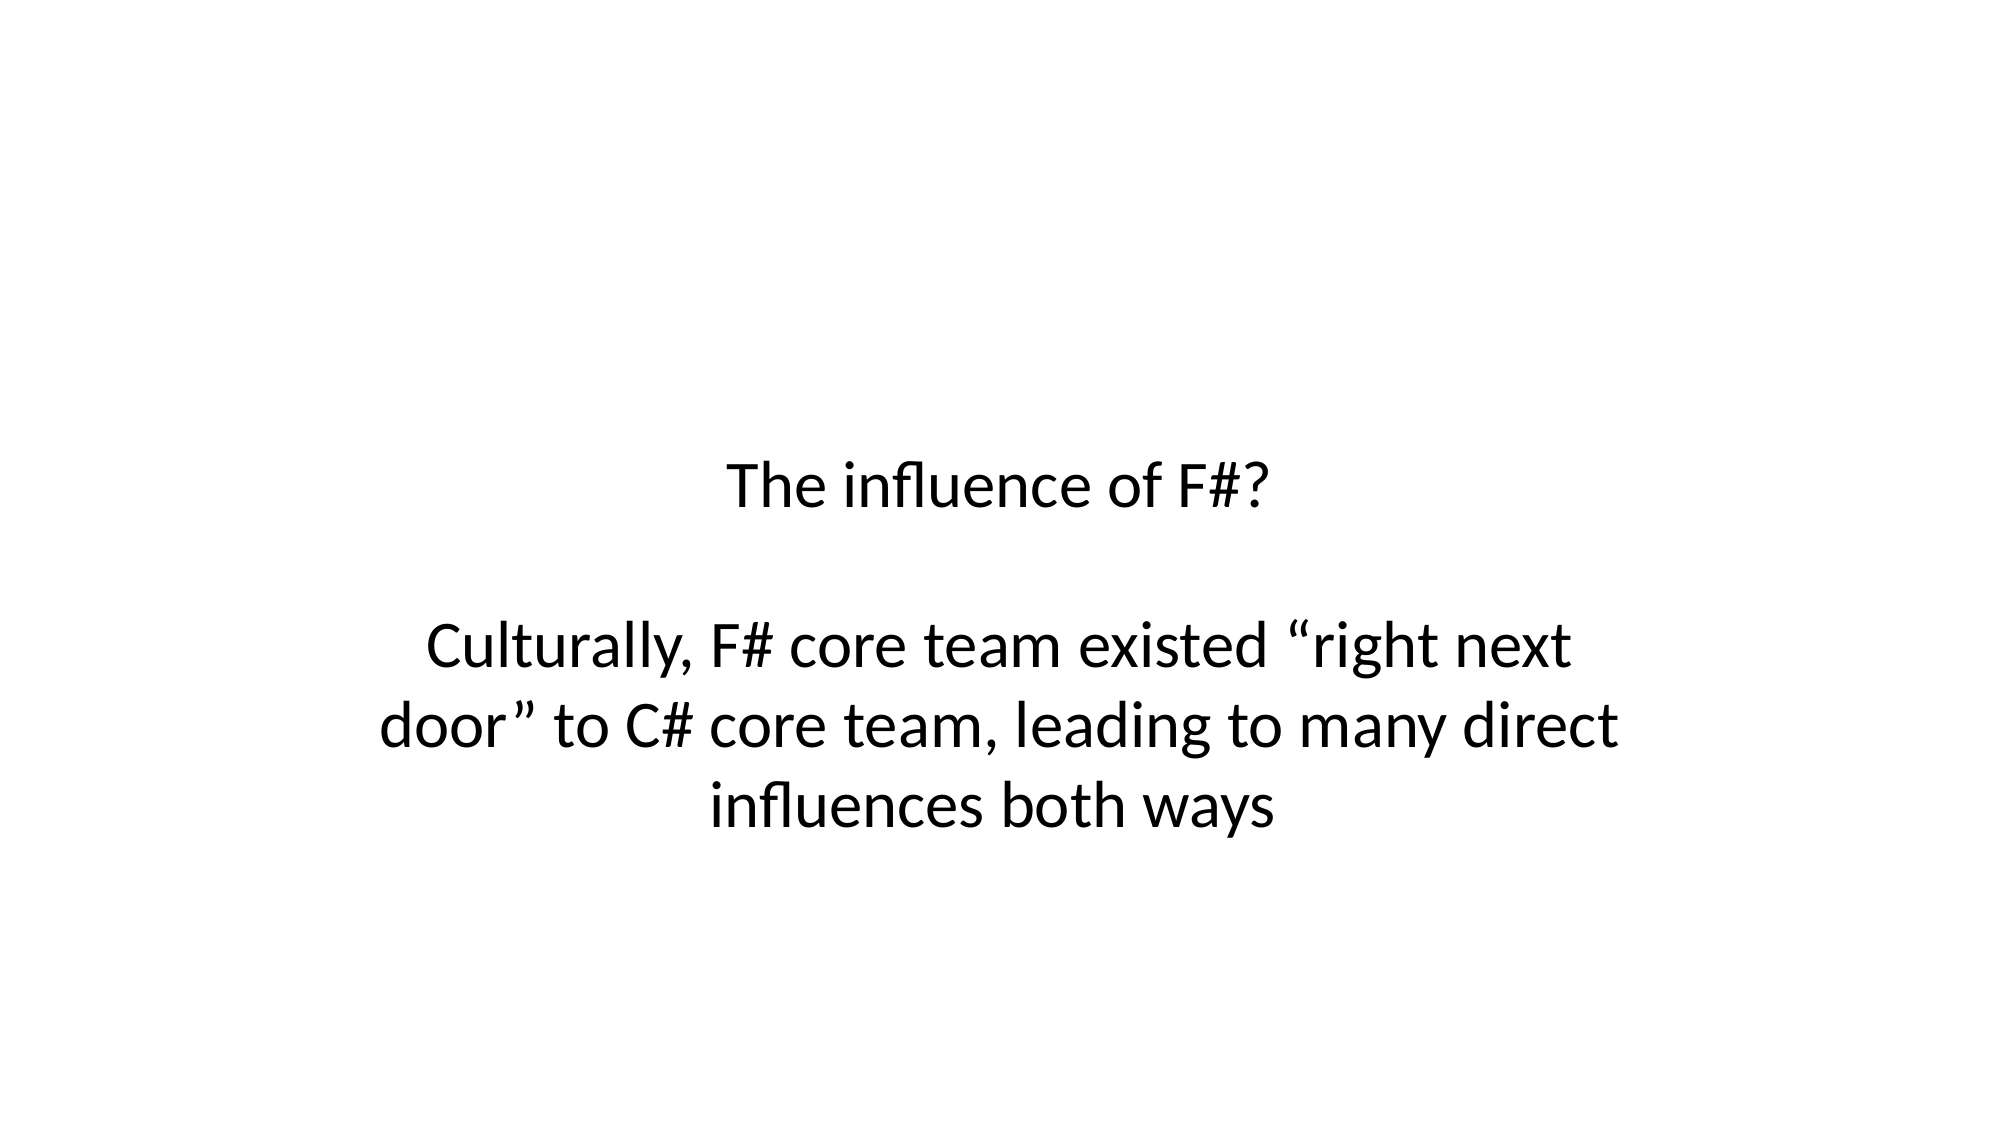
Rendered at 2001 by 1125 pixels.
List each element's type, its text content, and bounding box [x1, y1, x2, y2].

text_box The influence of F#? Culturally, F# core team existed “right next door” to C# core team, leading to many direct influences both ways [345, 433, 1655, 853]
